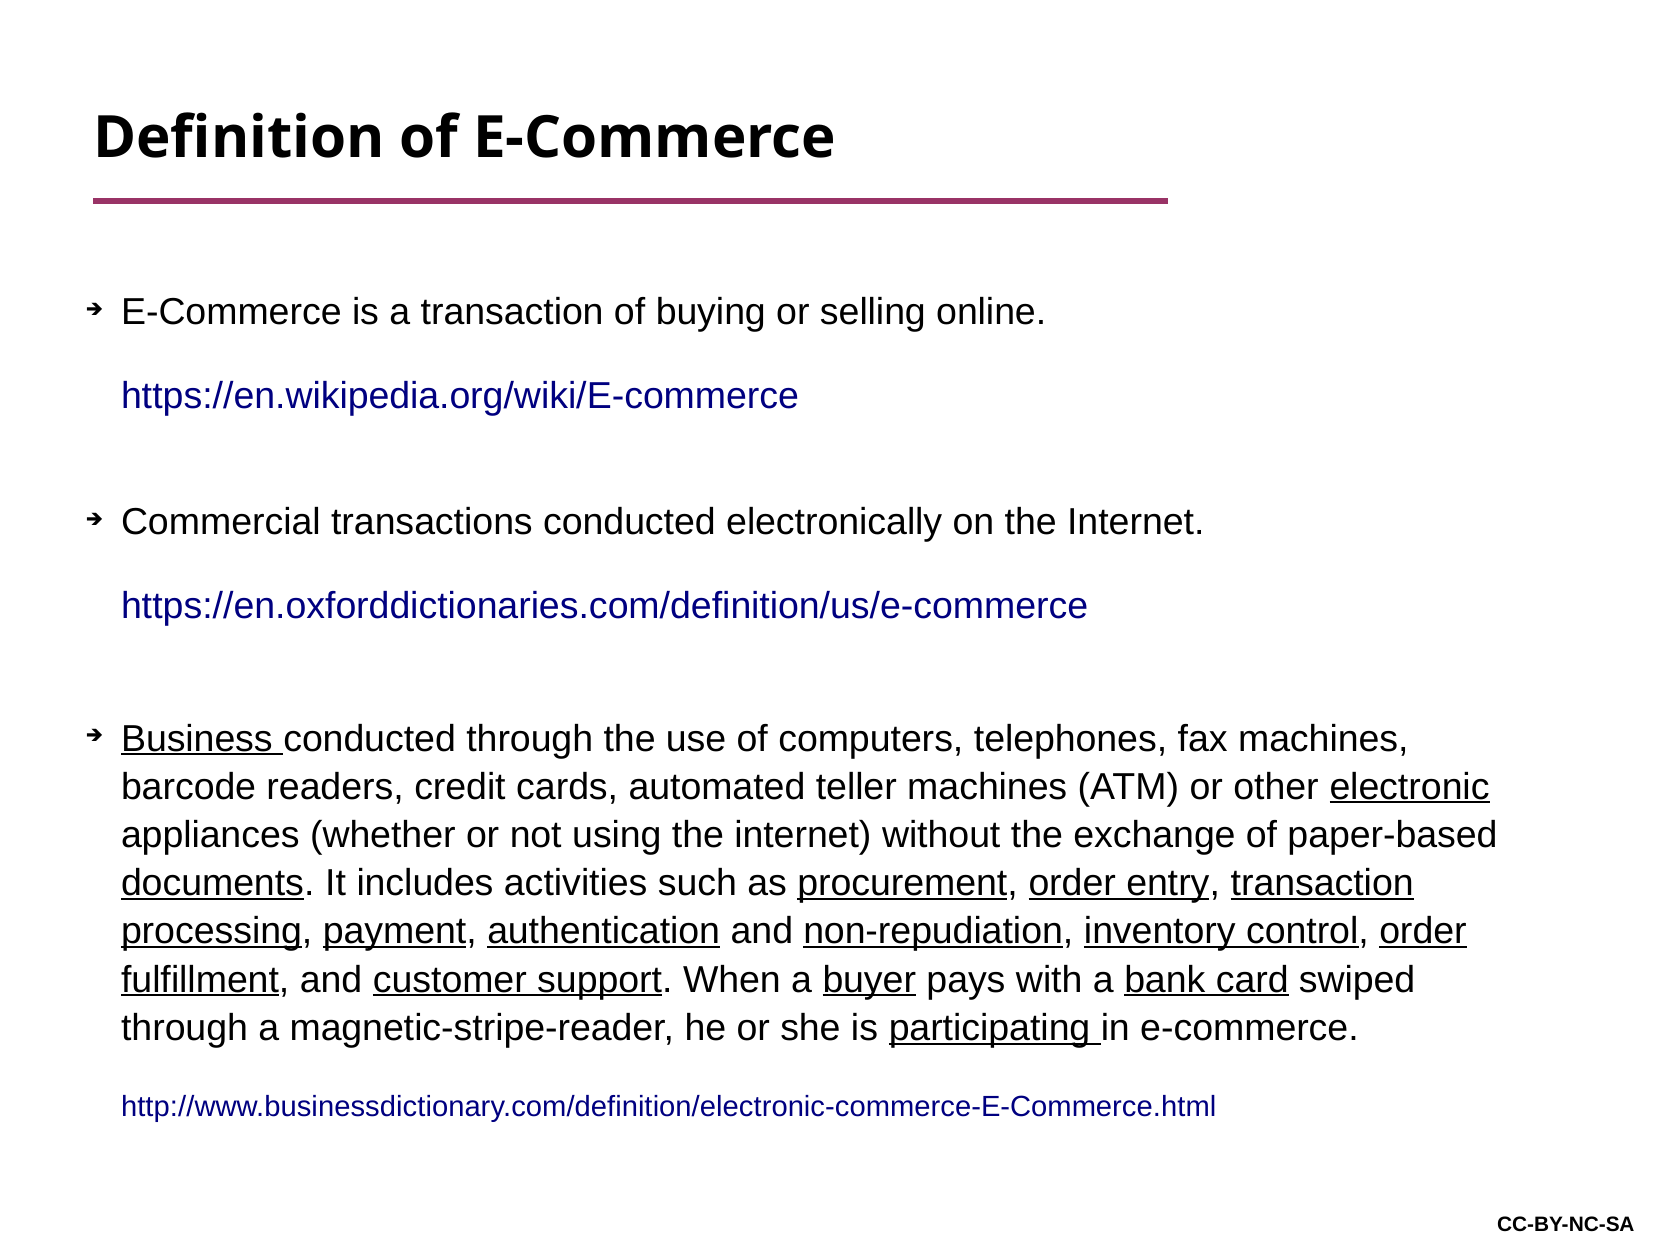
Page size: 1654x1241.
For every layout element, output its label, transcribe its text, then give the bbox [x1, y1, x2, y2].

title Definition of E-Commerce [93, 31, 1570, 239]
text_box E-Commerce is a transaction of buying or selling online. https://en.wikipedia.org/wiki/E-commerce Commercial transactions conducted electronically on the Internet. https://en.oxforddictionaries.com/definition/us/e-commerce Business conducted through the use of computers, telephones, fax machines, barcode readers, credit cards, automated teller machines (ATM) or other electronic appliances (whether or not using the internet) without the exchange of paper-based documents. It includes activities such as procurement, order entry, transaction processing, payment, authentication and non-repudiation, inventory control, order fulfillment, and customer support. When a buyer pays with a bank card swiped through a magnetic-stripe-reader, he or she is participating in e-commerce. http://www.businessdictionary.com/definition/electronic-commerce-E-Commerce.html [70, 283, 1560, 1241]
text_box CC-BY-NC-SA [1482, 1204, 1654, 1241]
